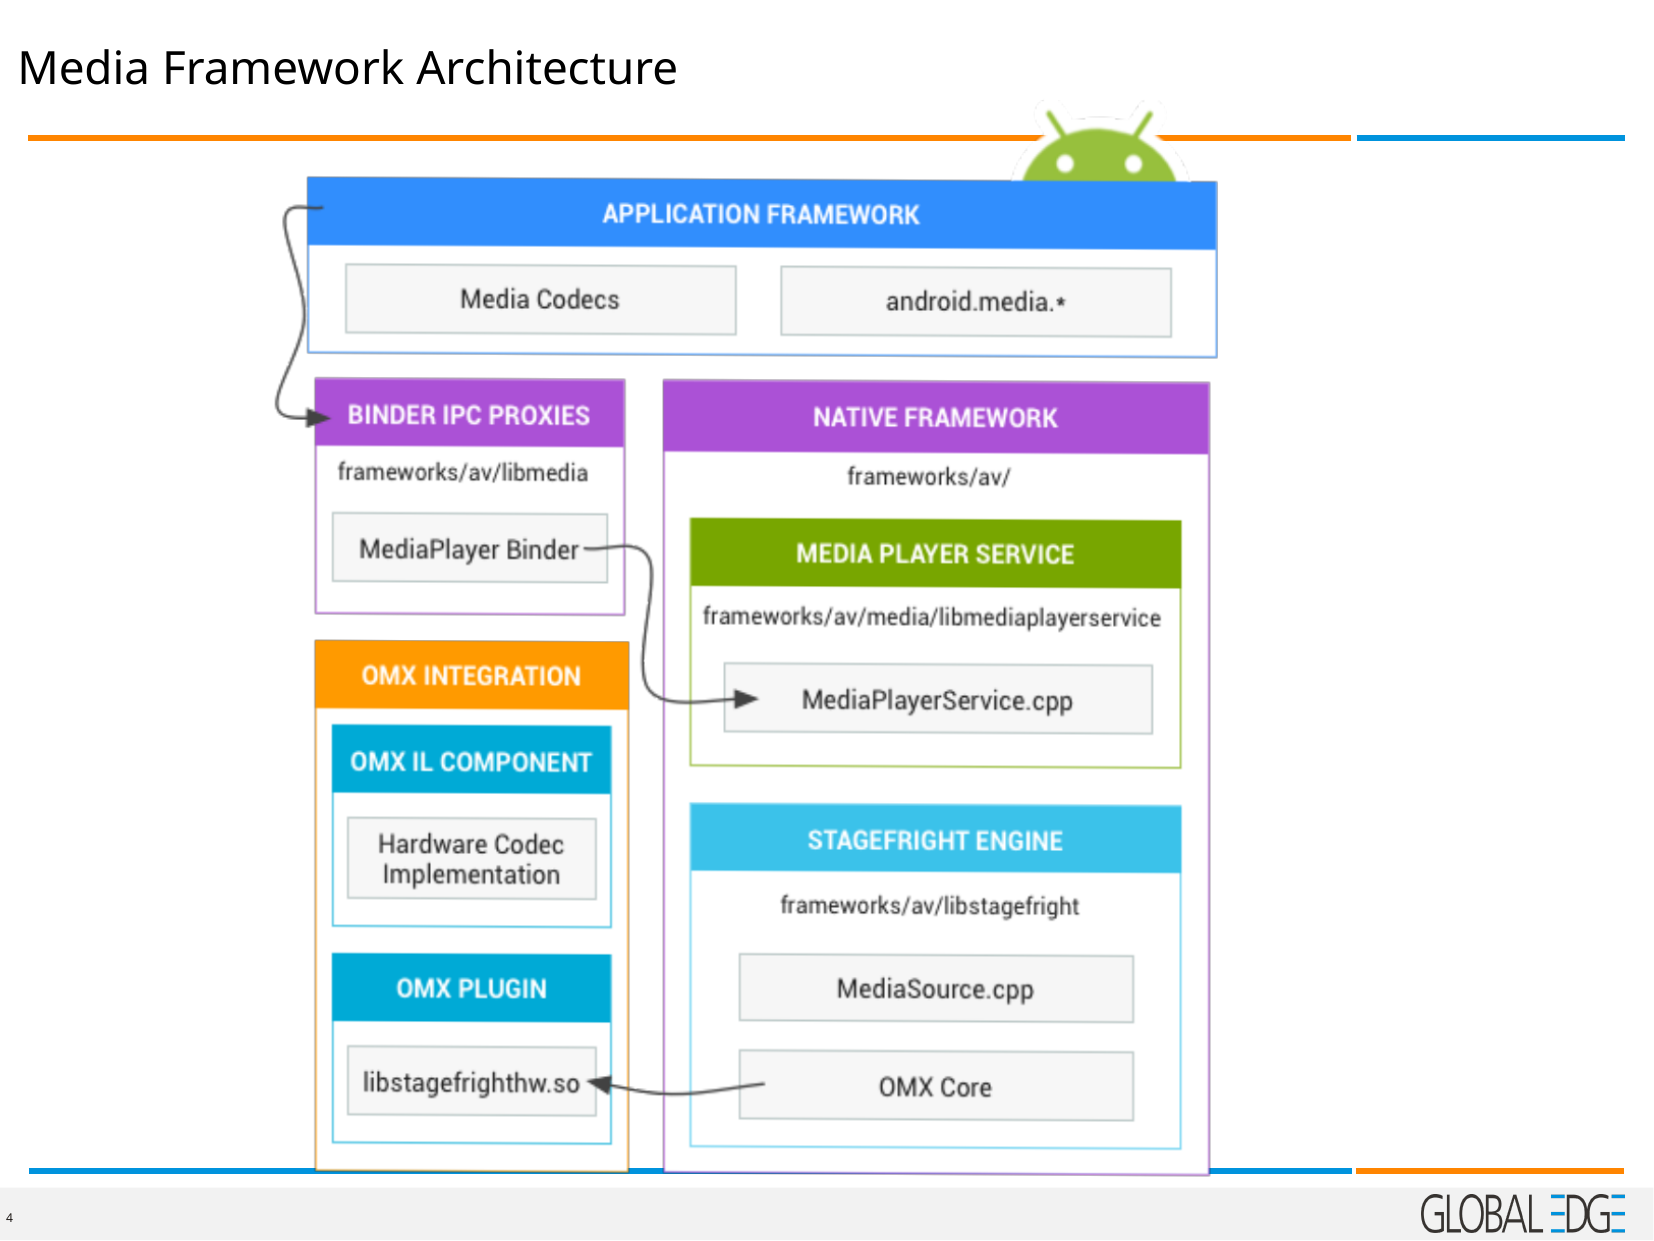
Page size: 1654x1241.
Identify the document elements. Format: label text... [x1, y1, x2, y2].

picture [1421, 1194, 1625, 1233]
picture [269, 94, 1223, 1182]
title Media Framework Architecture [17, 18, 1499, 115]
